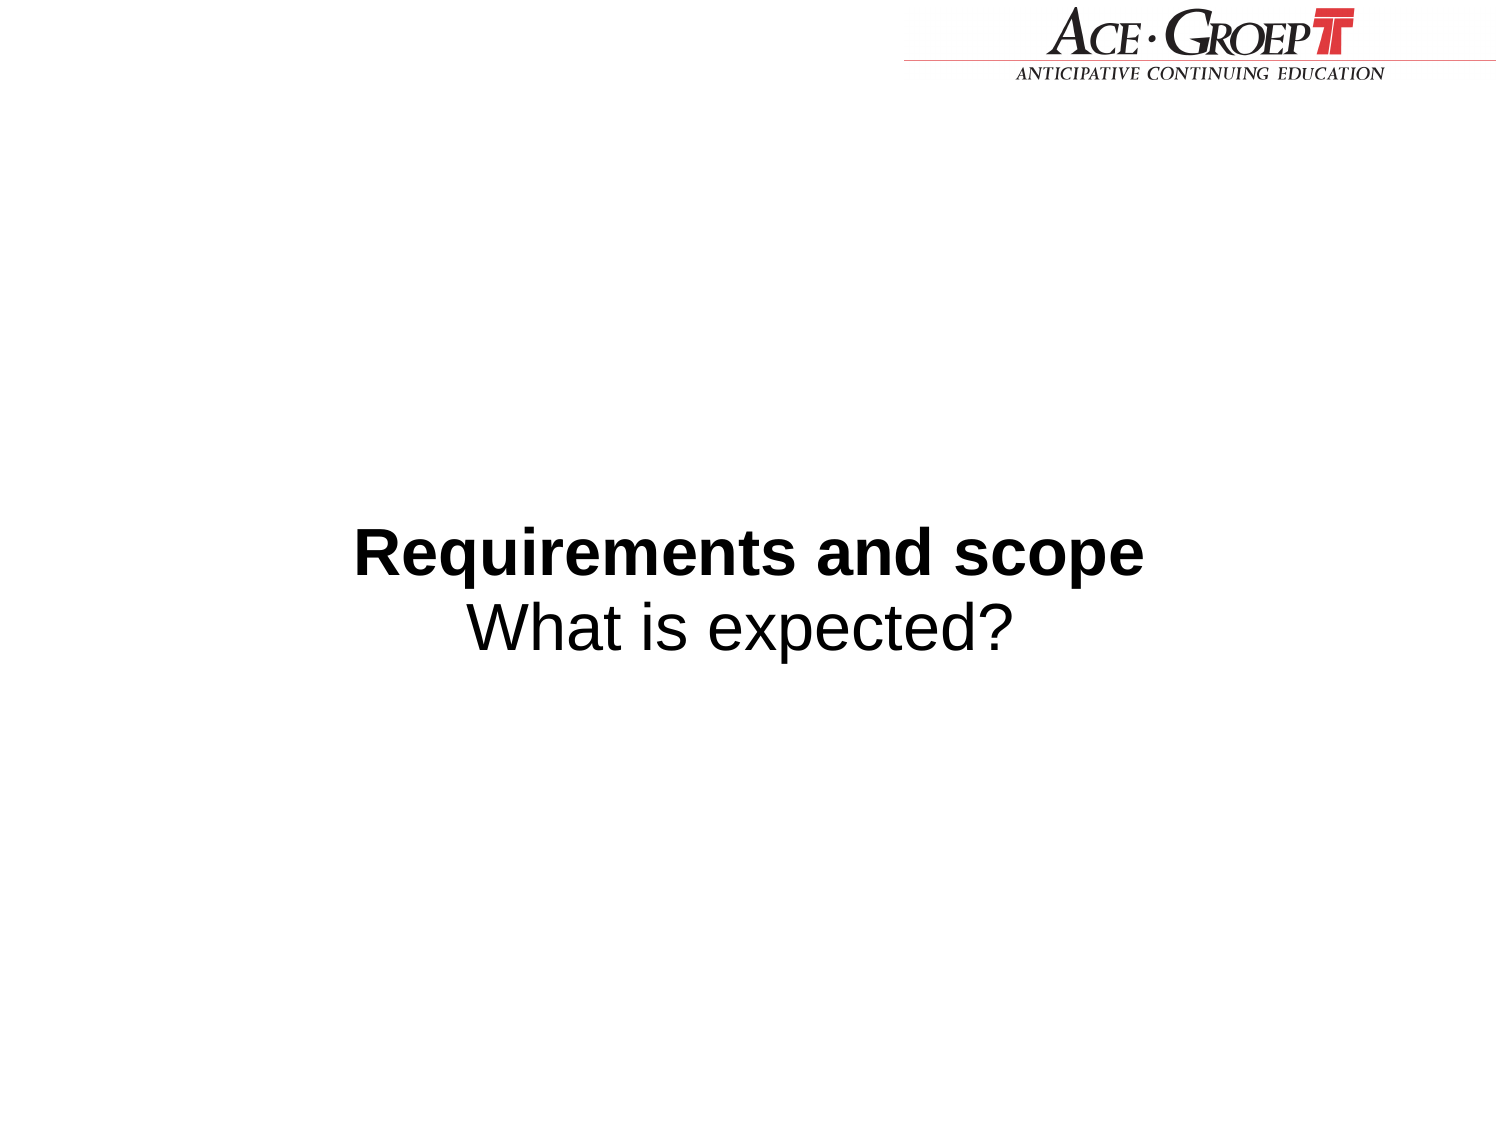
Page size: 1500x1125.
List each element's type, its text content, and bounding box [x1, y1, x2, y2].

subtitle Requirements and scope What is expected? [75, 263, 1425, 916]
picture [904, 7, 1496, 80]
